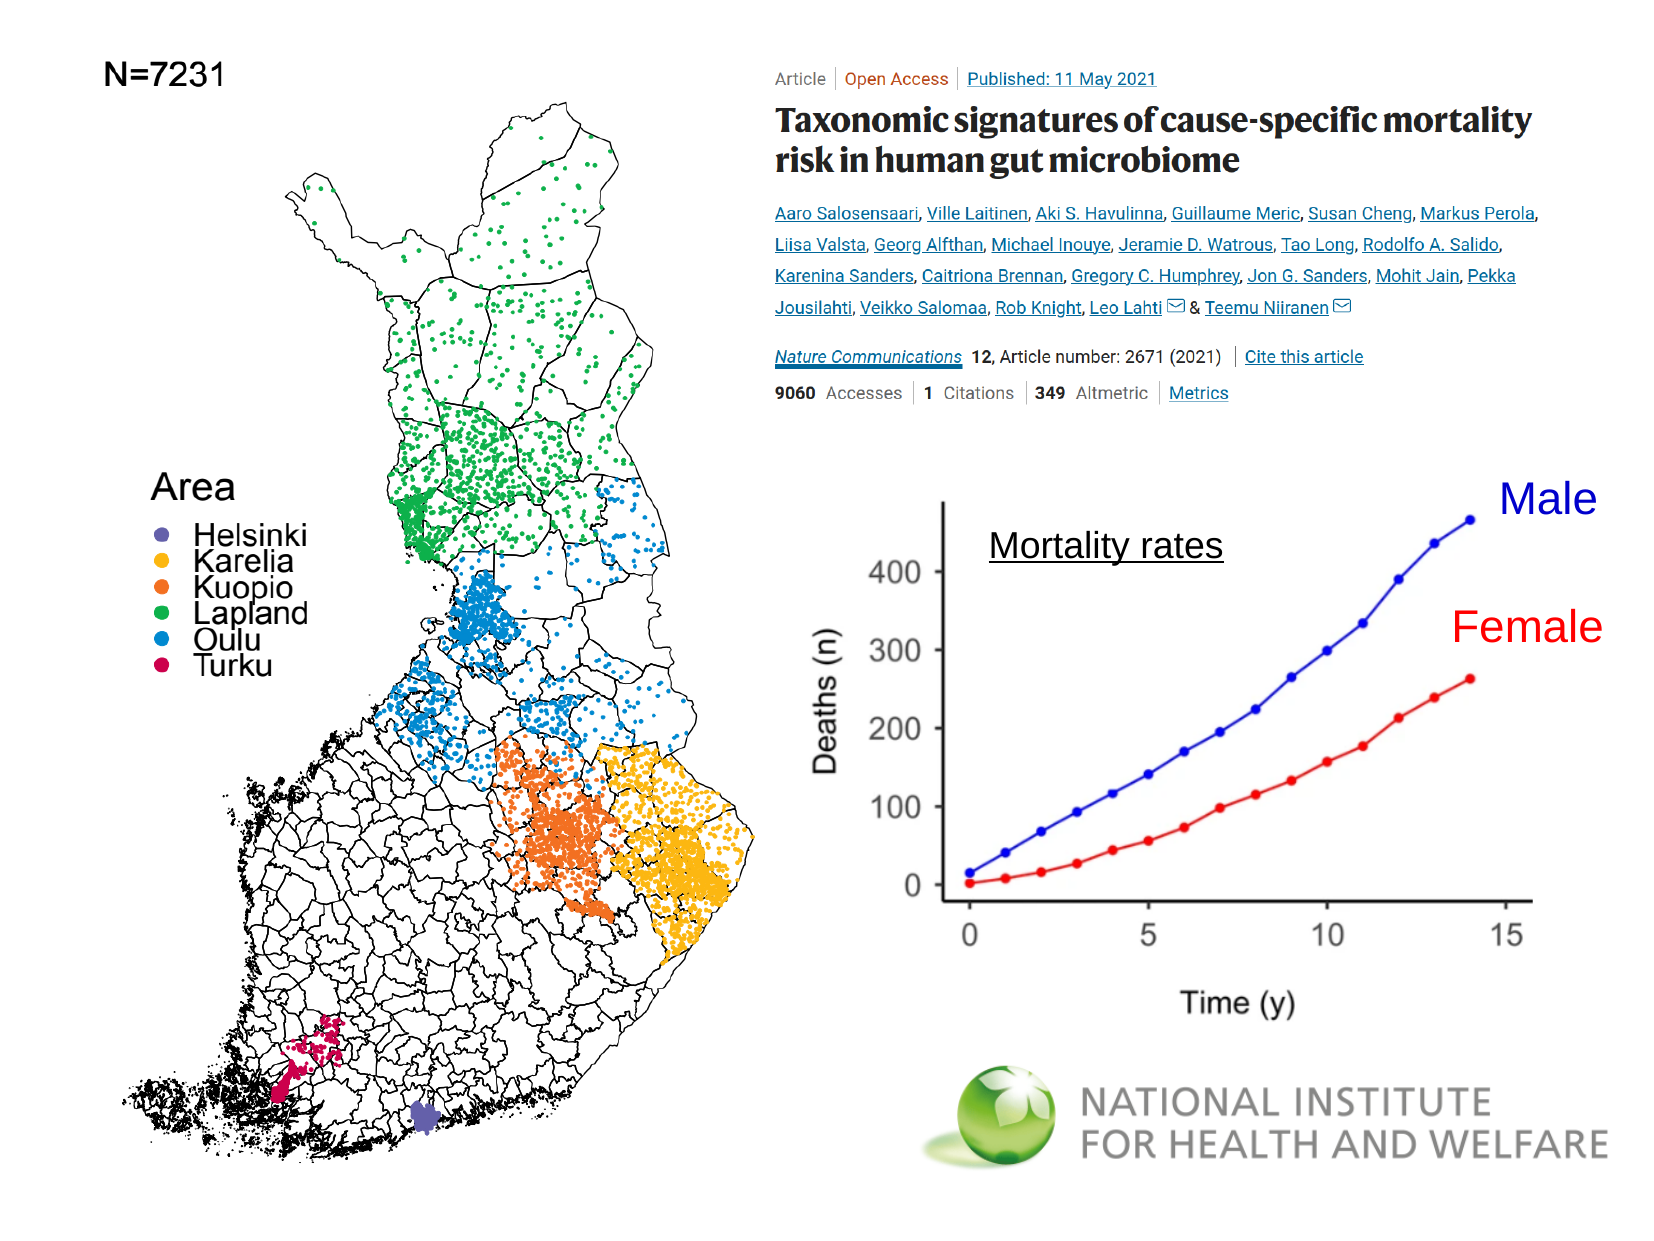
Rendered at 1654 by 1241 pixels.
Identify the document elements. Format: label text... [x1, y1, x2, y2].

text_box Mortality rates [973, 517, 1345, 597]
picture [913, 1055, 1622, 1176]
text_box Male [1484, 465, 1614, 532]
text_box Female [1436, 593, 1619, 664]
picture [50, 45, 1561, 1184]
